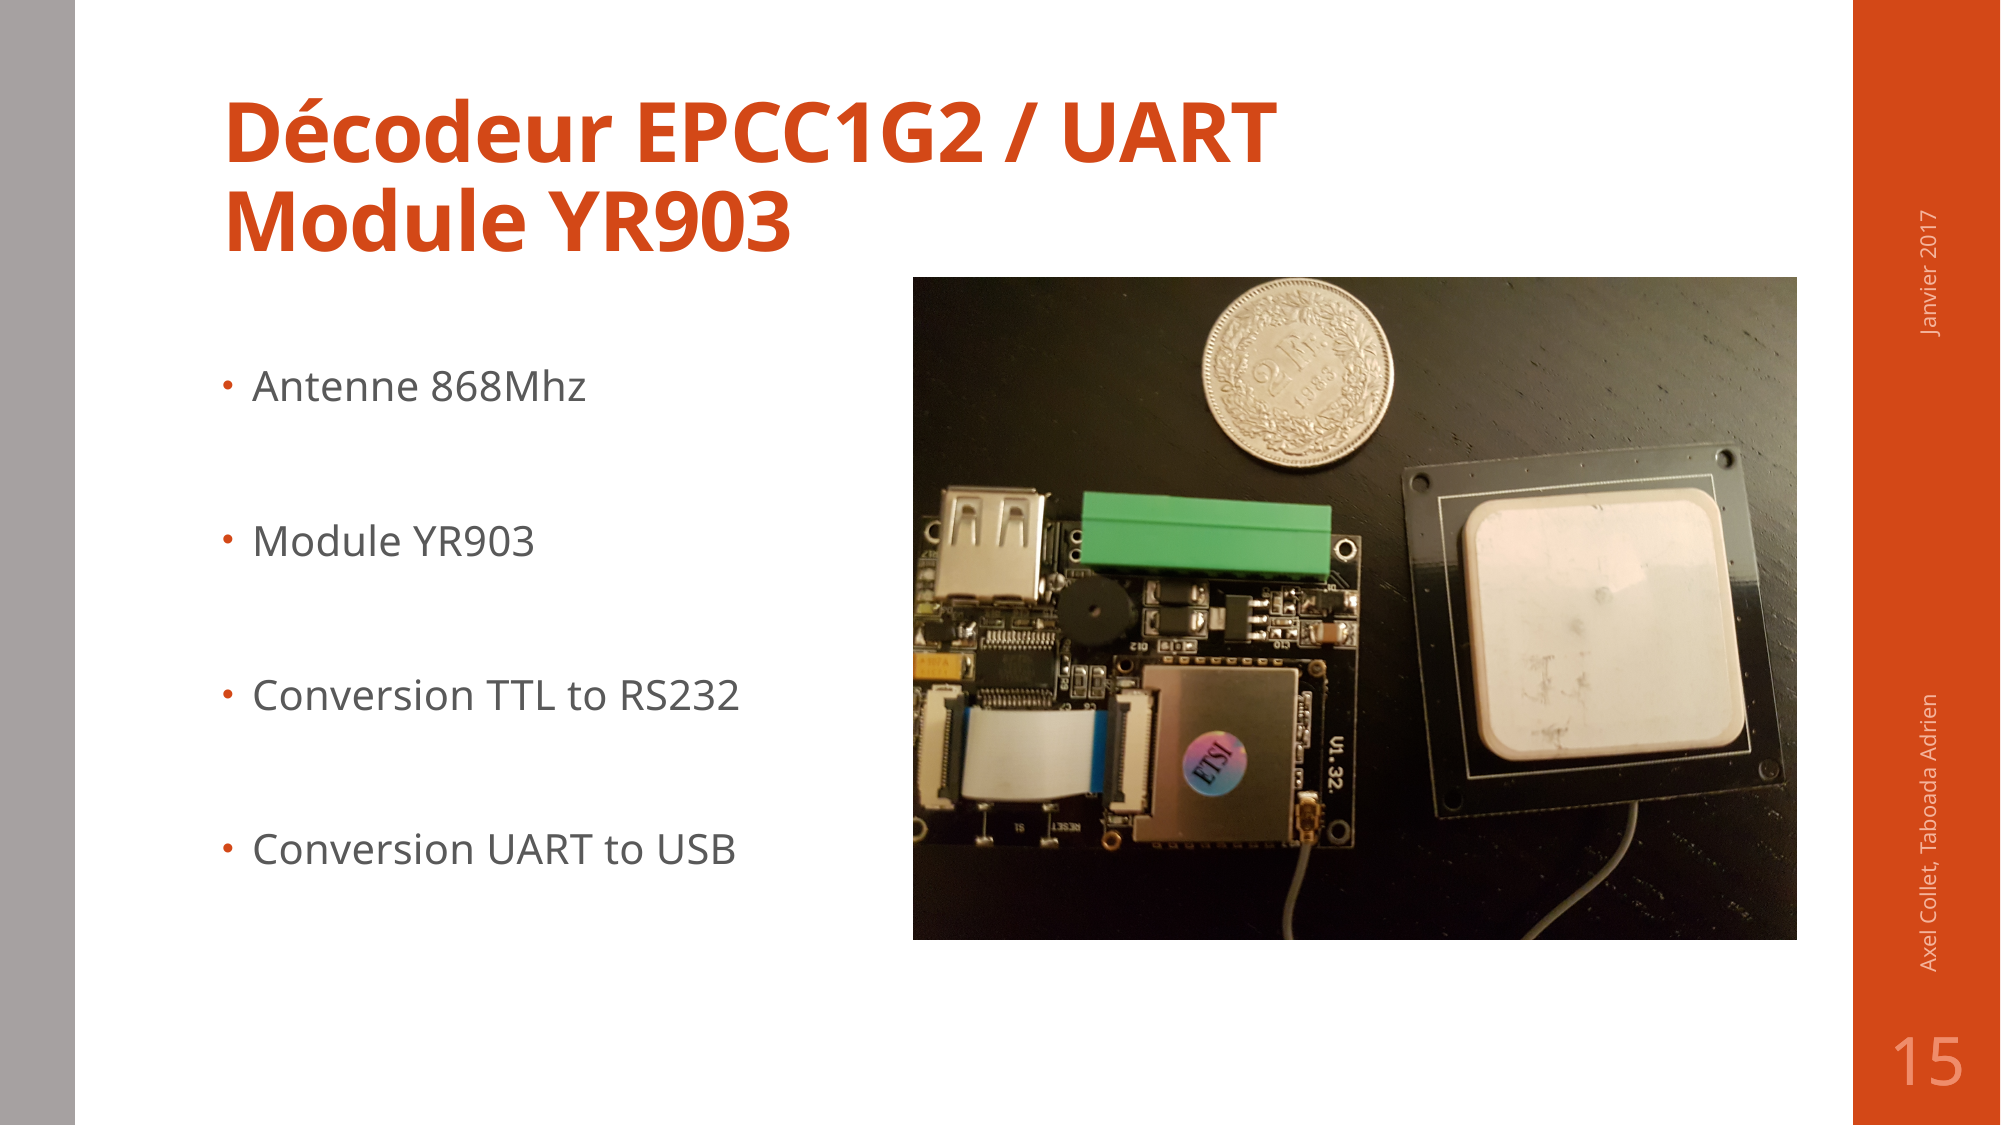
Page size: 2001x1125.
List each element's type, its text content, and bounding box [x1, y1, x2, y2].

text_box [1852, 1012, 2000, 1110]
text_box Axel Collet, Taboada Adrien [1897, 400, 1958, 988]
title Décodeur EPCC1G2 / UART Module YR903 [206, 48, 1797, 278]
text_box Janvier 2017 [1897, 37, 1958, 351]
picture [913, 277, 1797, 940]
text_box Antenne 868Mhz Module YR903 Conversion TTL to RS232 Conversion UART to USB [206, 277, 790, 959]
